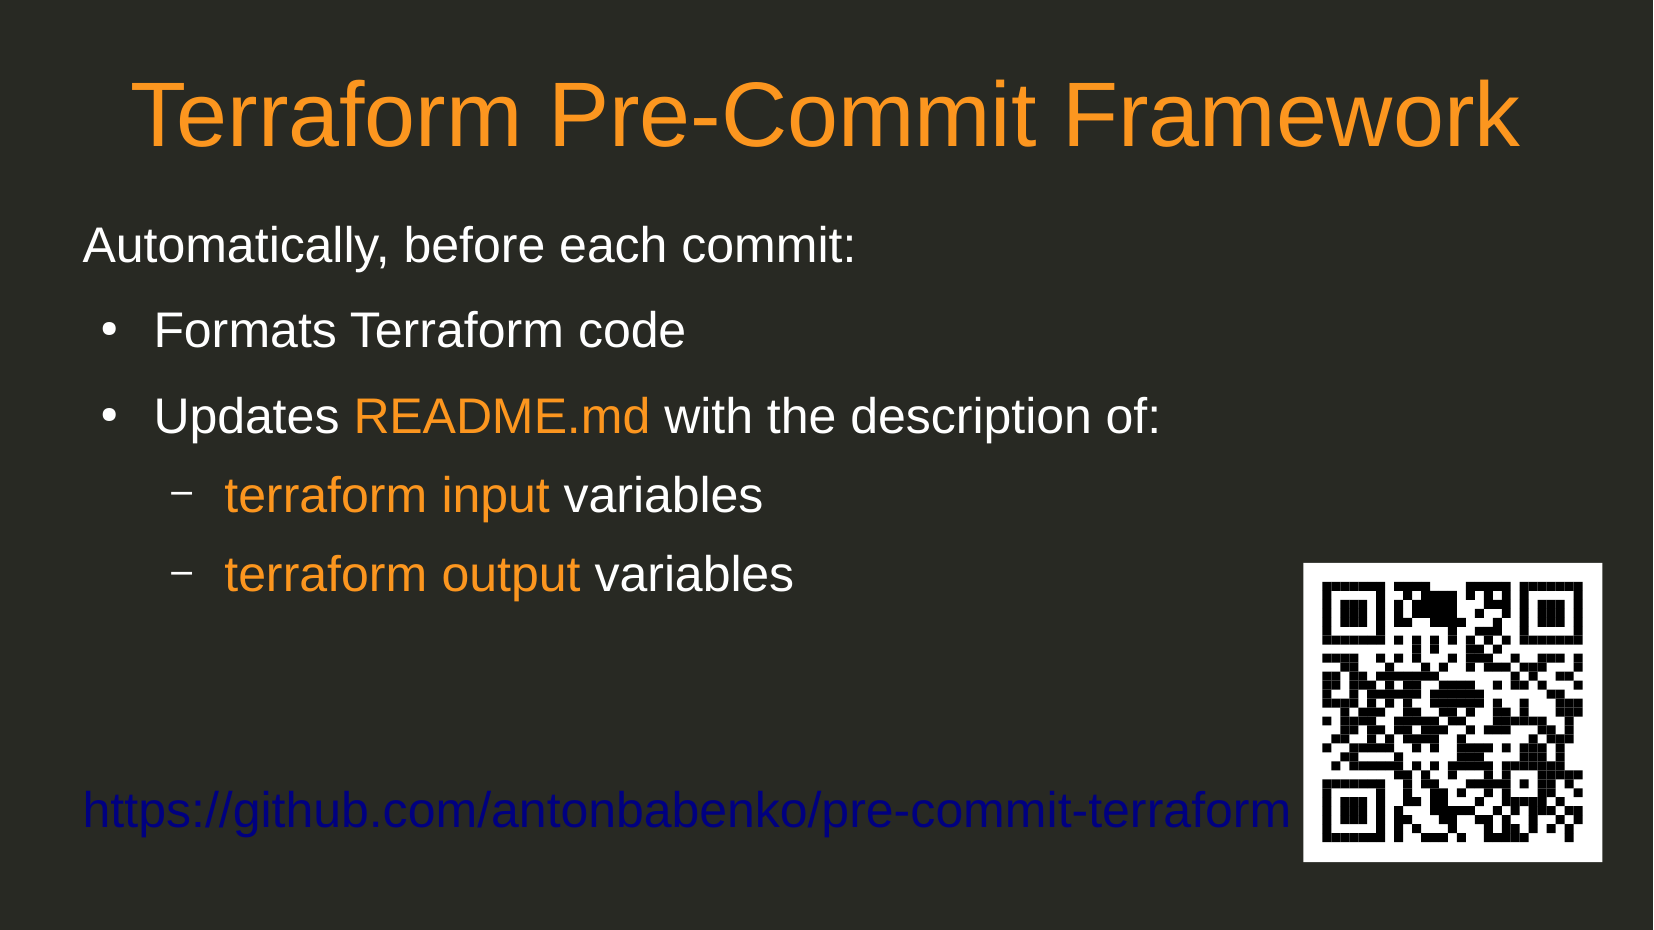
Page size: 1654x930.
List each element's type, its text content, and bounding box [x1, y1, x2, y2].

list Automatically, before each commit: Formats Terraform code Updates README.md with the description of: terraform input variables terraform output variables https://github.com/antonbabenko/pre-commit-terraform [82, 217, 1571, 923]
title Terraform Pre-Commit Framework [82, 37, 1571, 193]
picture [1302, 562, 1603, 863]
